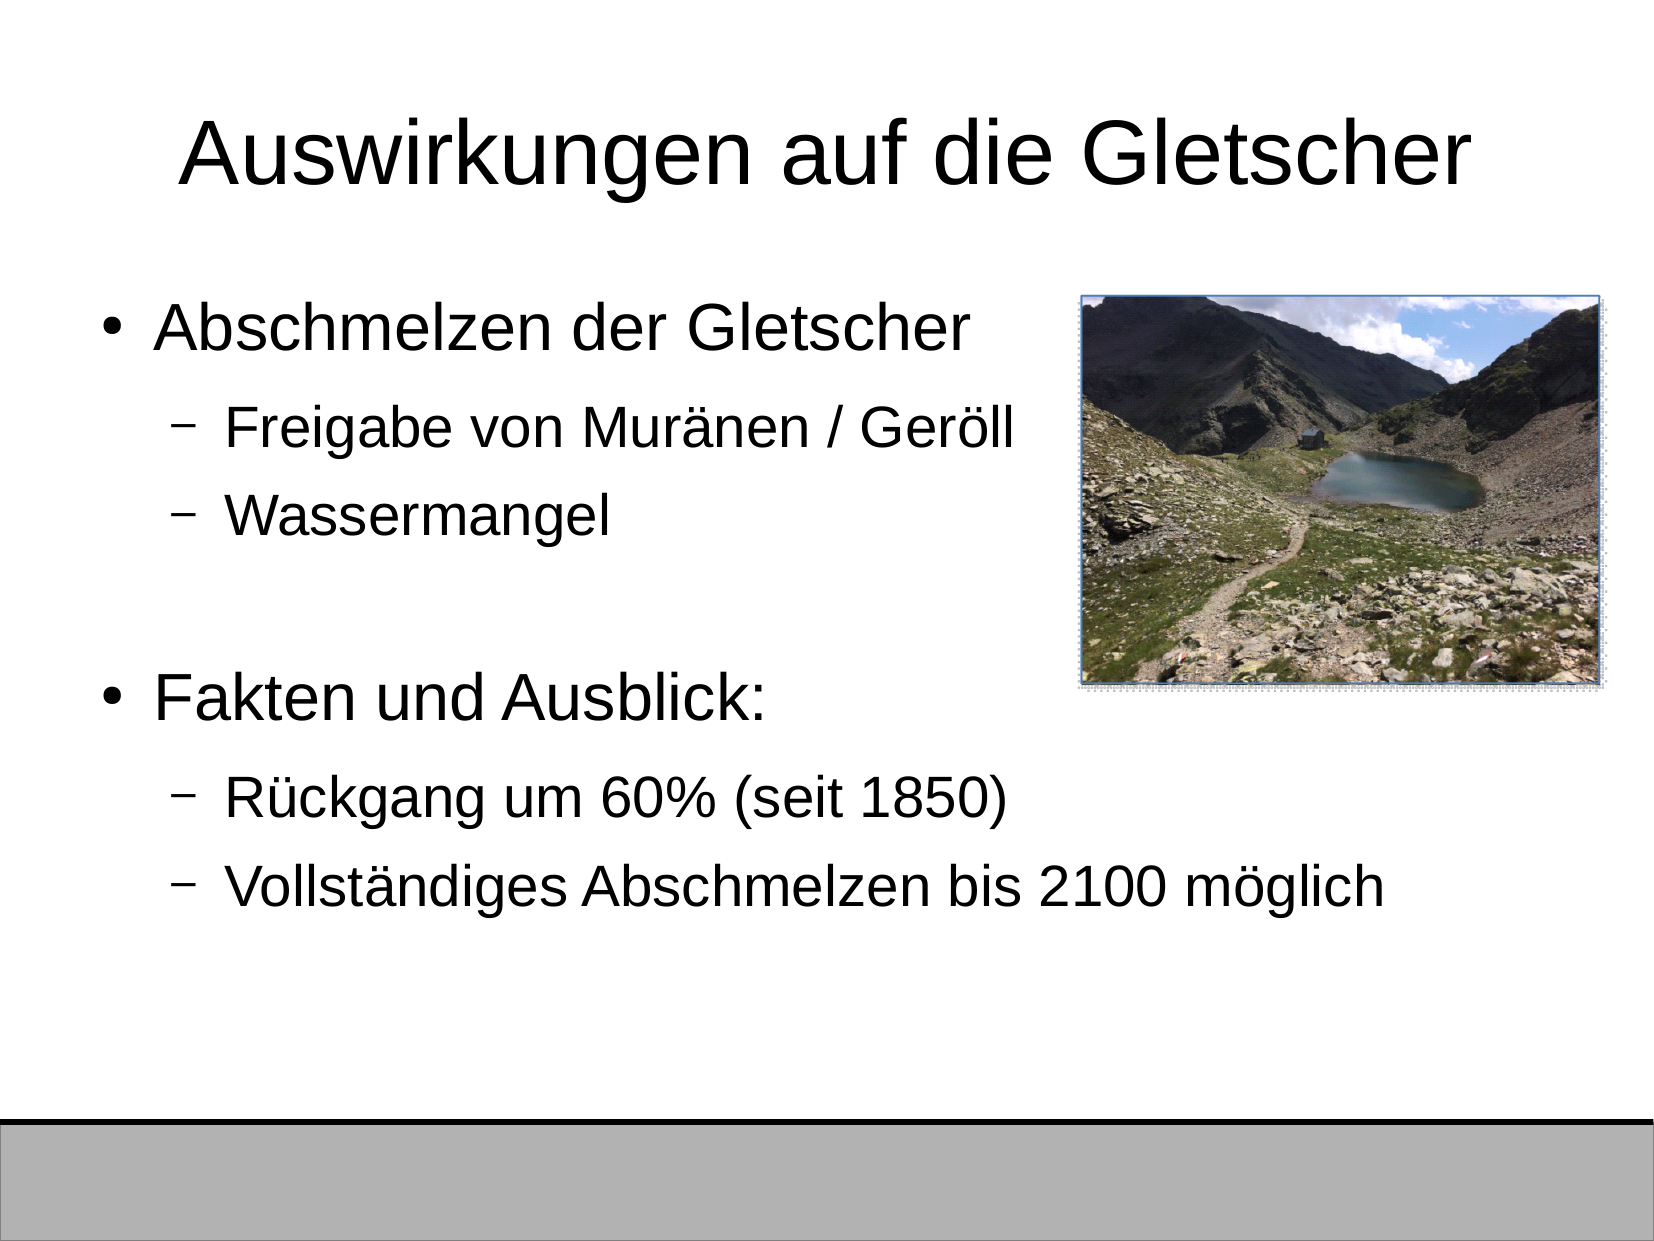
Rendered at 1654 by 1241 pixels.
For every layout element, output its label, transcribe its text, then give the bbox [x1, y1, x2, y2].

picture [1072, 290, 1608, 697]
list Abschmelzen der Gletscher Freigabe von Muränen / Geröll Wassermangel Fakten und Ausblick: Rückgang um 60% (seit 1850) Vollständiges Abschmelzen bis 2100 möglich [82, 290, 1571, 1109]
text_box [0, 1125, 1654, 1241]
title Auswirkungen auf die Gletscher [82, 49, 1571, 257]
